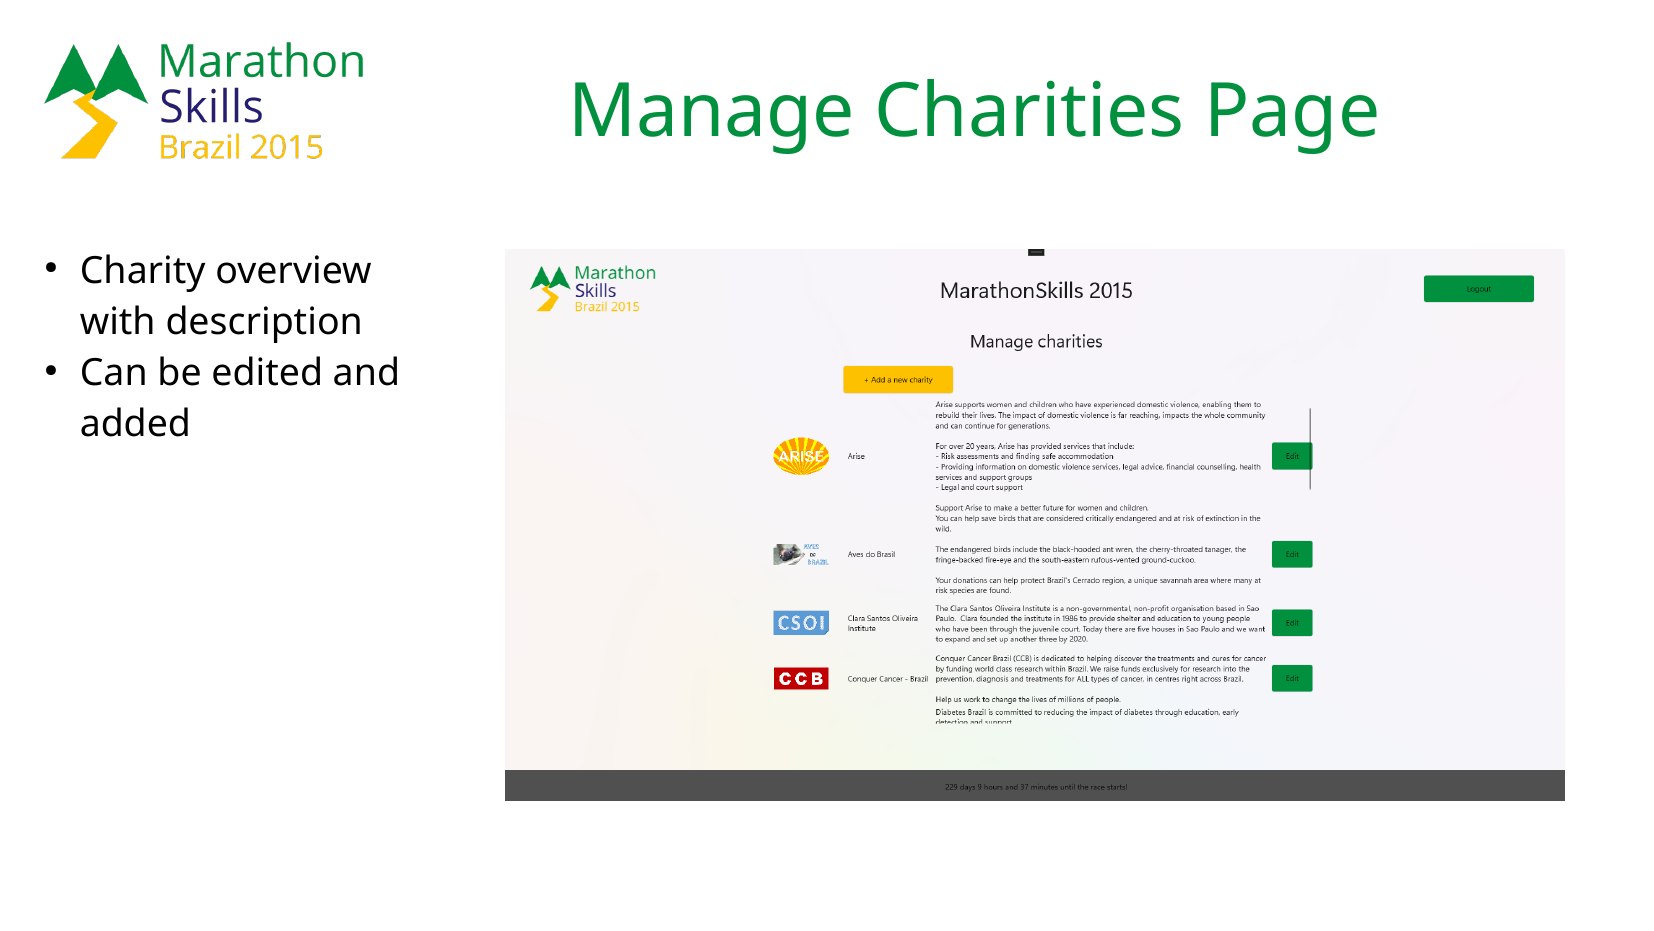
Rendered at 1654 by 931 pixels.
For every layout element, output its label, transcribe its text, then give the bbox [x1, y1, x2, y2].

picture [29, 29, 384, 173]
text_box Charity overview with description Can be edited and added [29, 236, 443, 827]
picture [505, 249, 1565, 801]
title Manage Charities Page [413, 29, 1536, 185]
